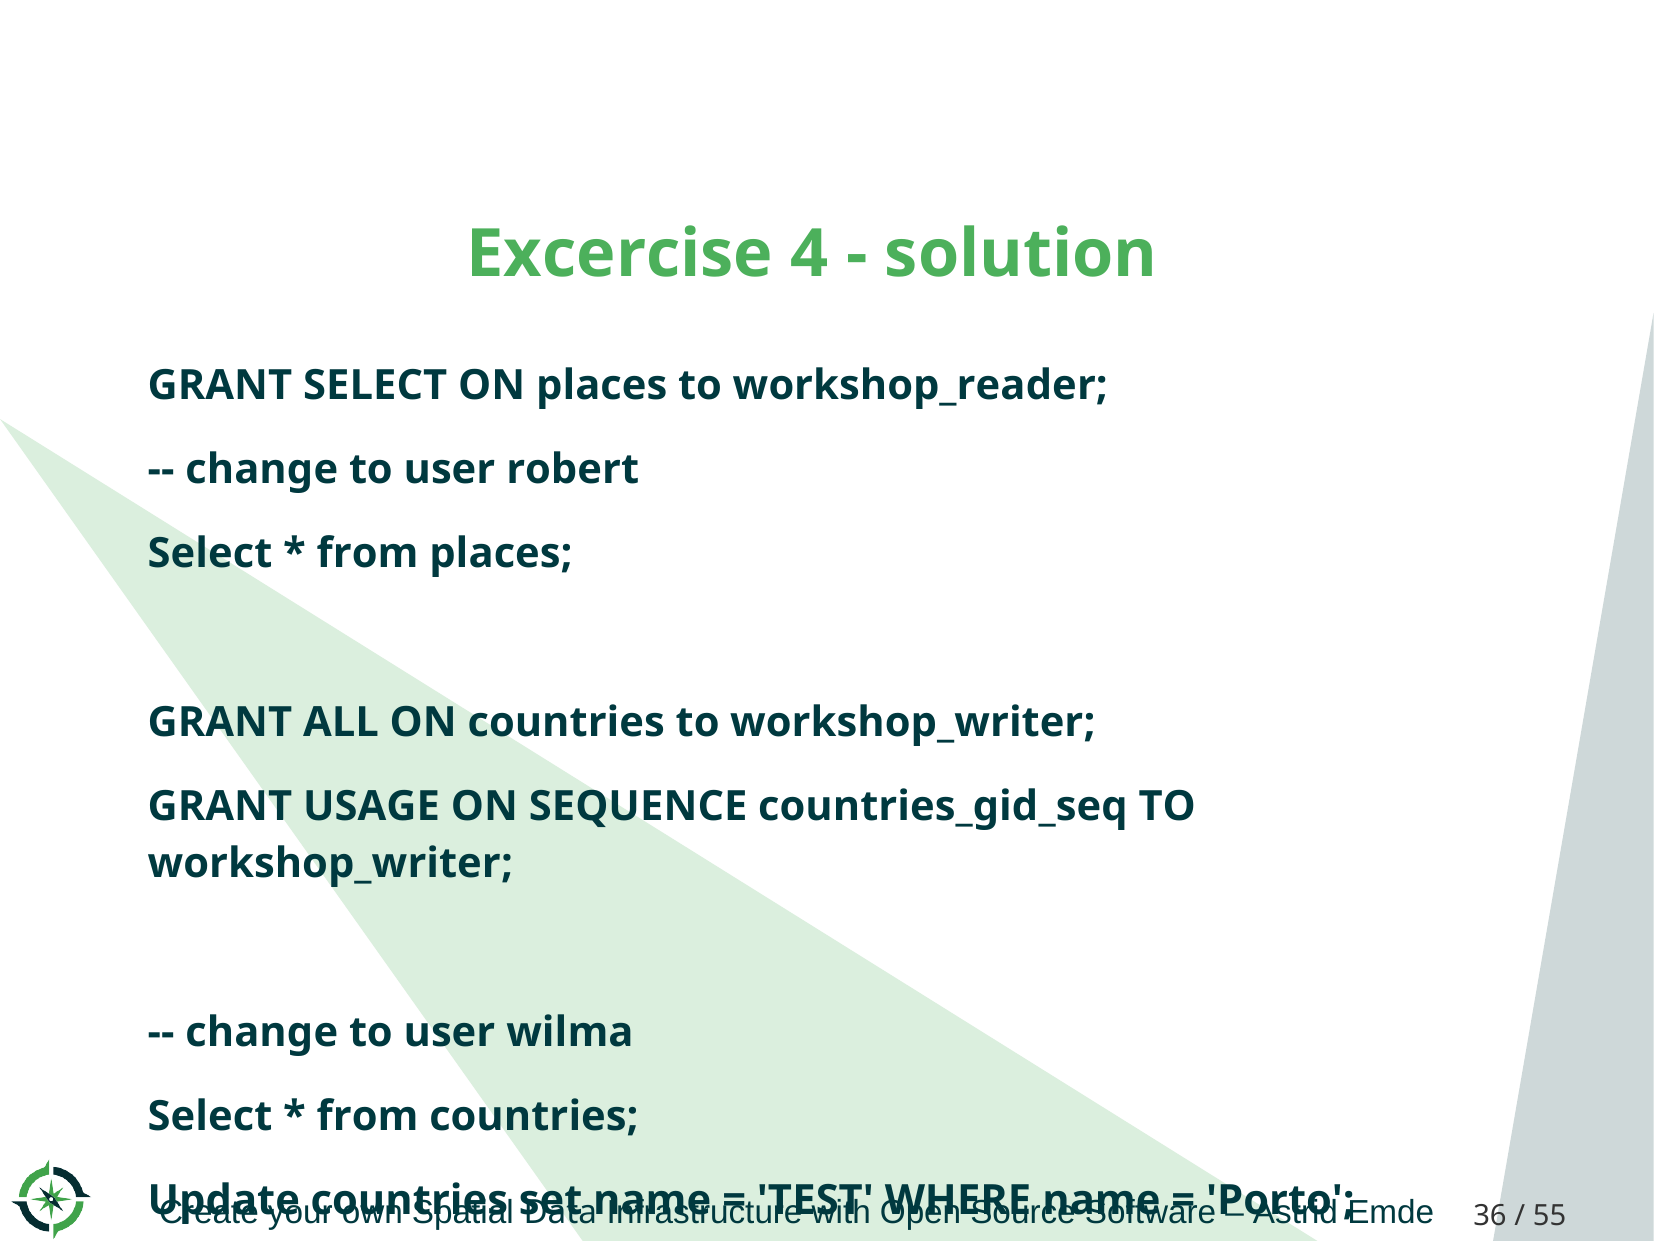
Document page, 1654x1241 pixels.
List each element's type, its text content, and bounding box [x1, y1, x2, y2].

list GRANT SELECT ON places to workshop_reader; -- change to user robert Select * from places; GRANT ALL ON countries to workshop_writer; GRANT USAGE ON SEQUENCE countries_gid_seq TO workshop_writer; -- change to user wilma Select * from countries; Update countries set name = 'TEST' WHERE name = 'Porto'; [76, 354, 1565, 1173]
picture [10, 1158, 92, 1240]
title Excercise 4 - solution [76, 177, 1565, 325]
